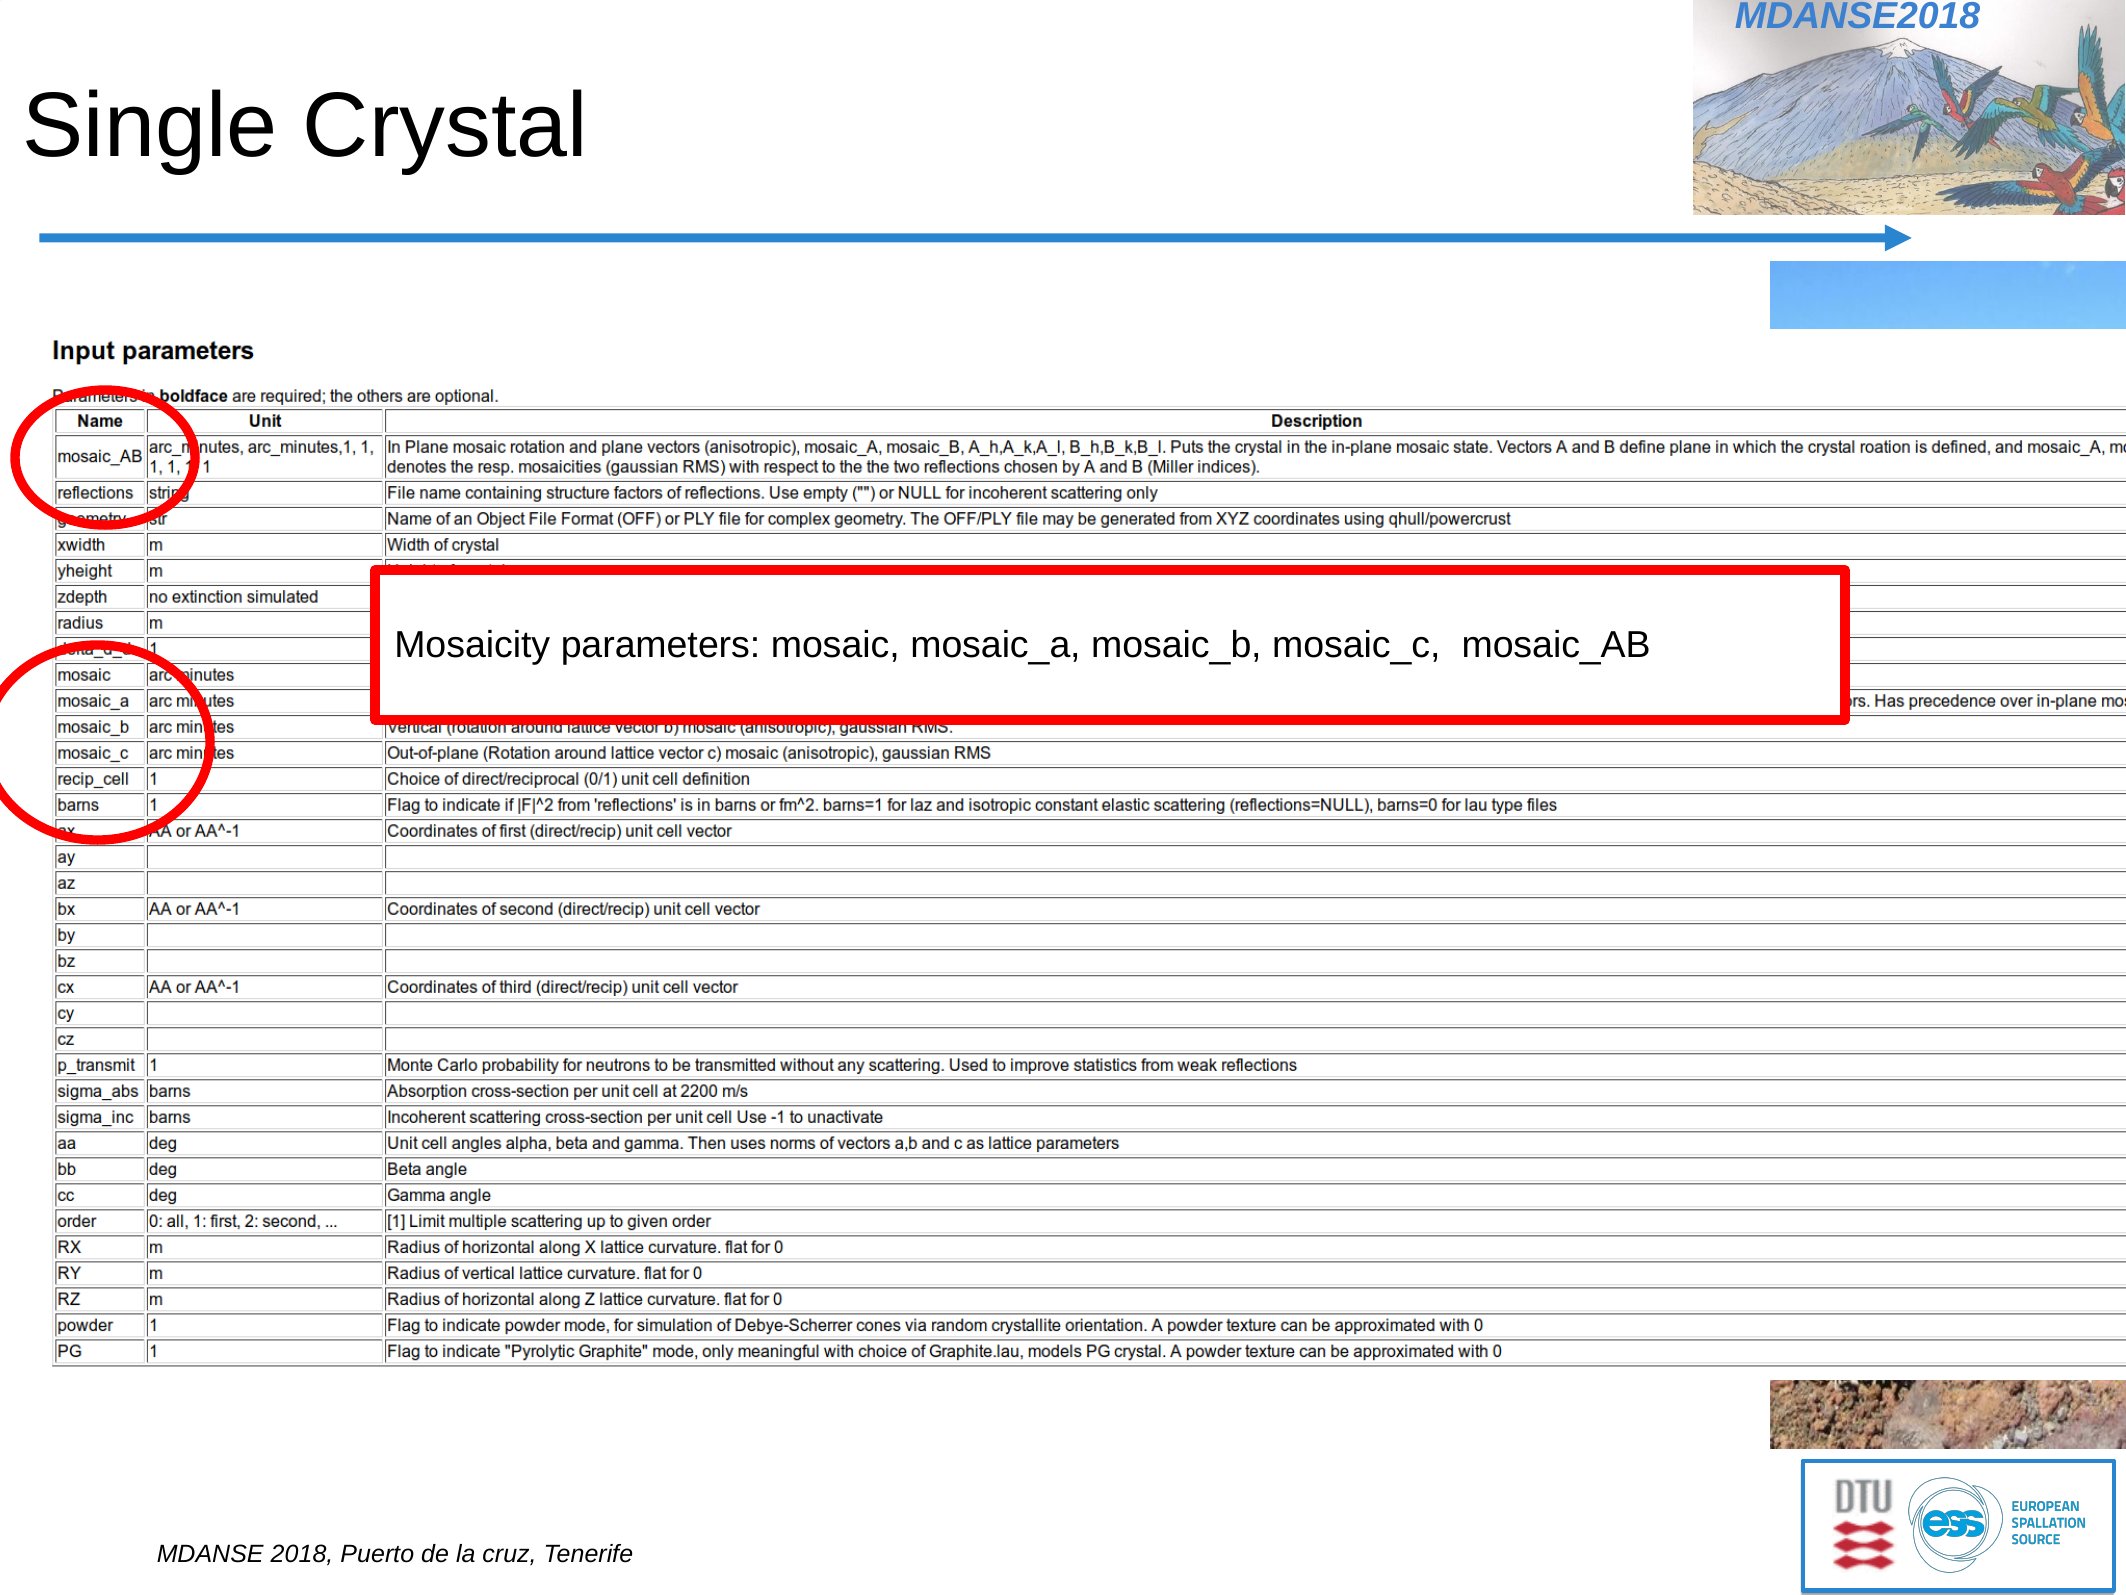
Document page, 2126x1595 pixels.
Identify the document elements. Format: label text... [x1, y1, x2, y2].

text_box Mosaicity parameters: mosaic, mosaic_a, mosaic_b, mosaic_c, mosaic_AB [375, 569, 1846, 721]
picture [45, 261, 2126, 1449]
picture [45, 650, 205, 835]
picture [1832, 1477, 1897, 1573]
picture [1908, 1477, 2085, 1573]
picture [45, 395, 190, 520]
title Single Crystal [22, 40, 1938, 209]
picture [1693, 0, 2125, 215]
